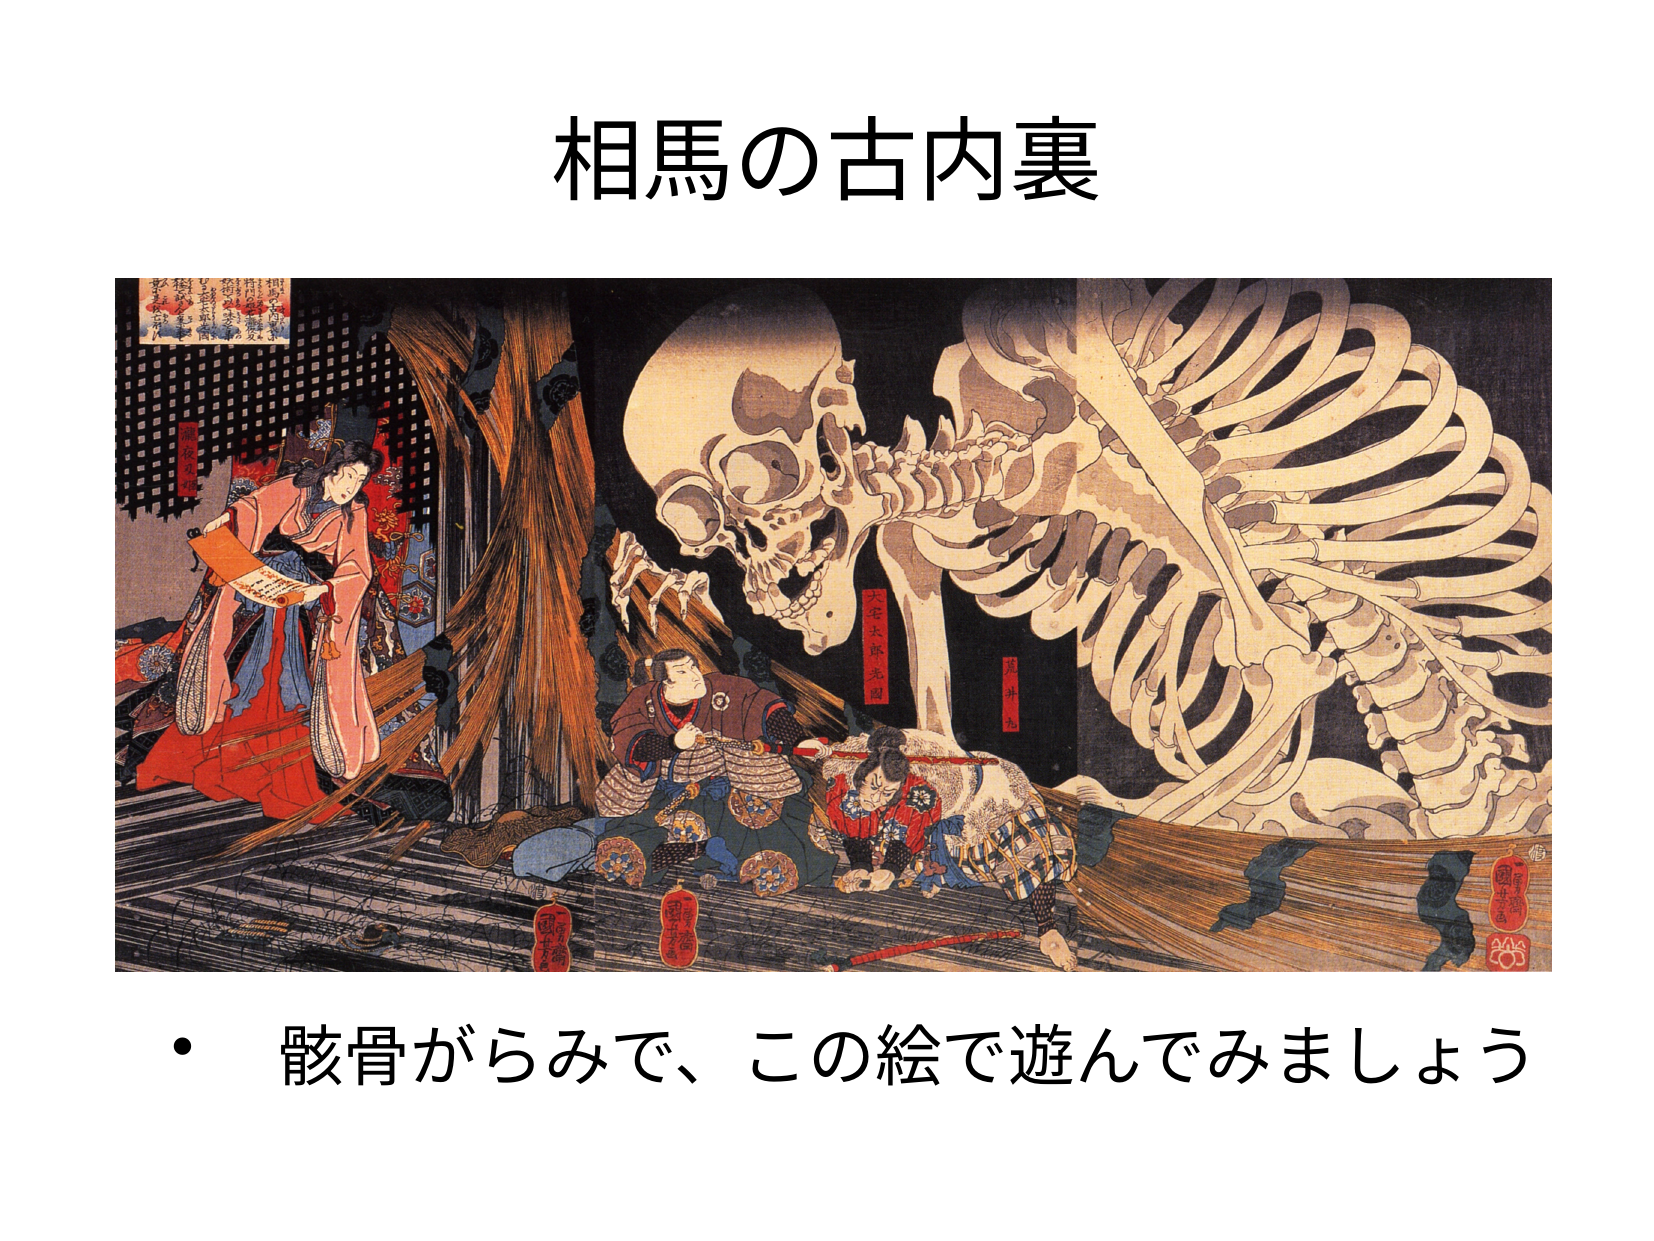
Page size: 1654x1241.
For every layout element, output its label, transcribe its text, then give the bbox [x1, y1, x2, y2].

list 骸骨がらみで、この絵で遊んでみましょう [135, 1003, 1624, 1181]
title 相馬の古内裏 [82, 56, 1571, 249]
picture [115, 278, 1552, 972]
